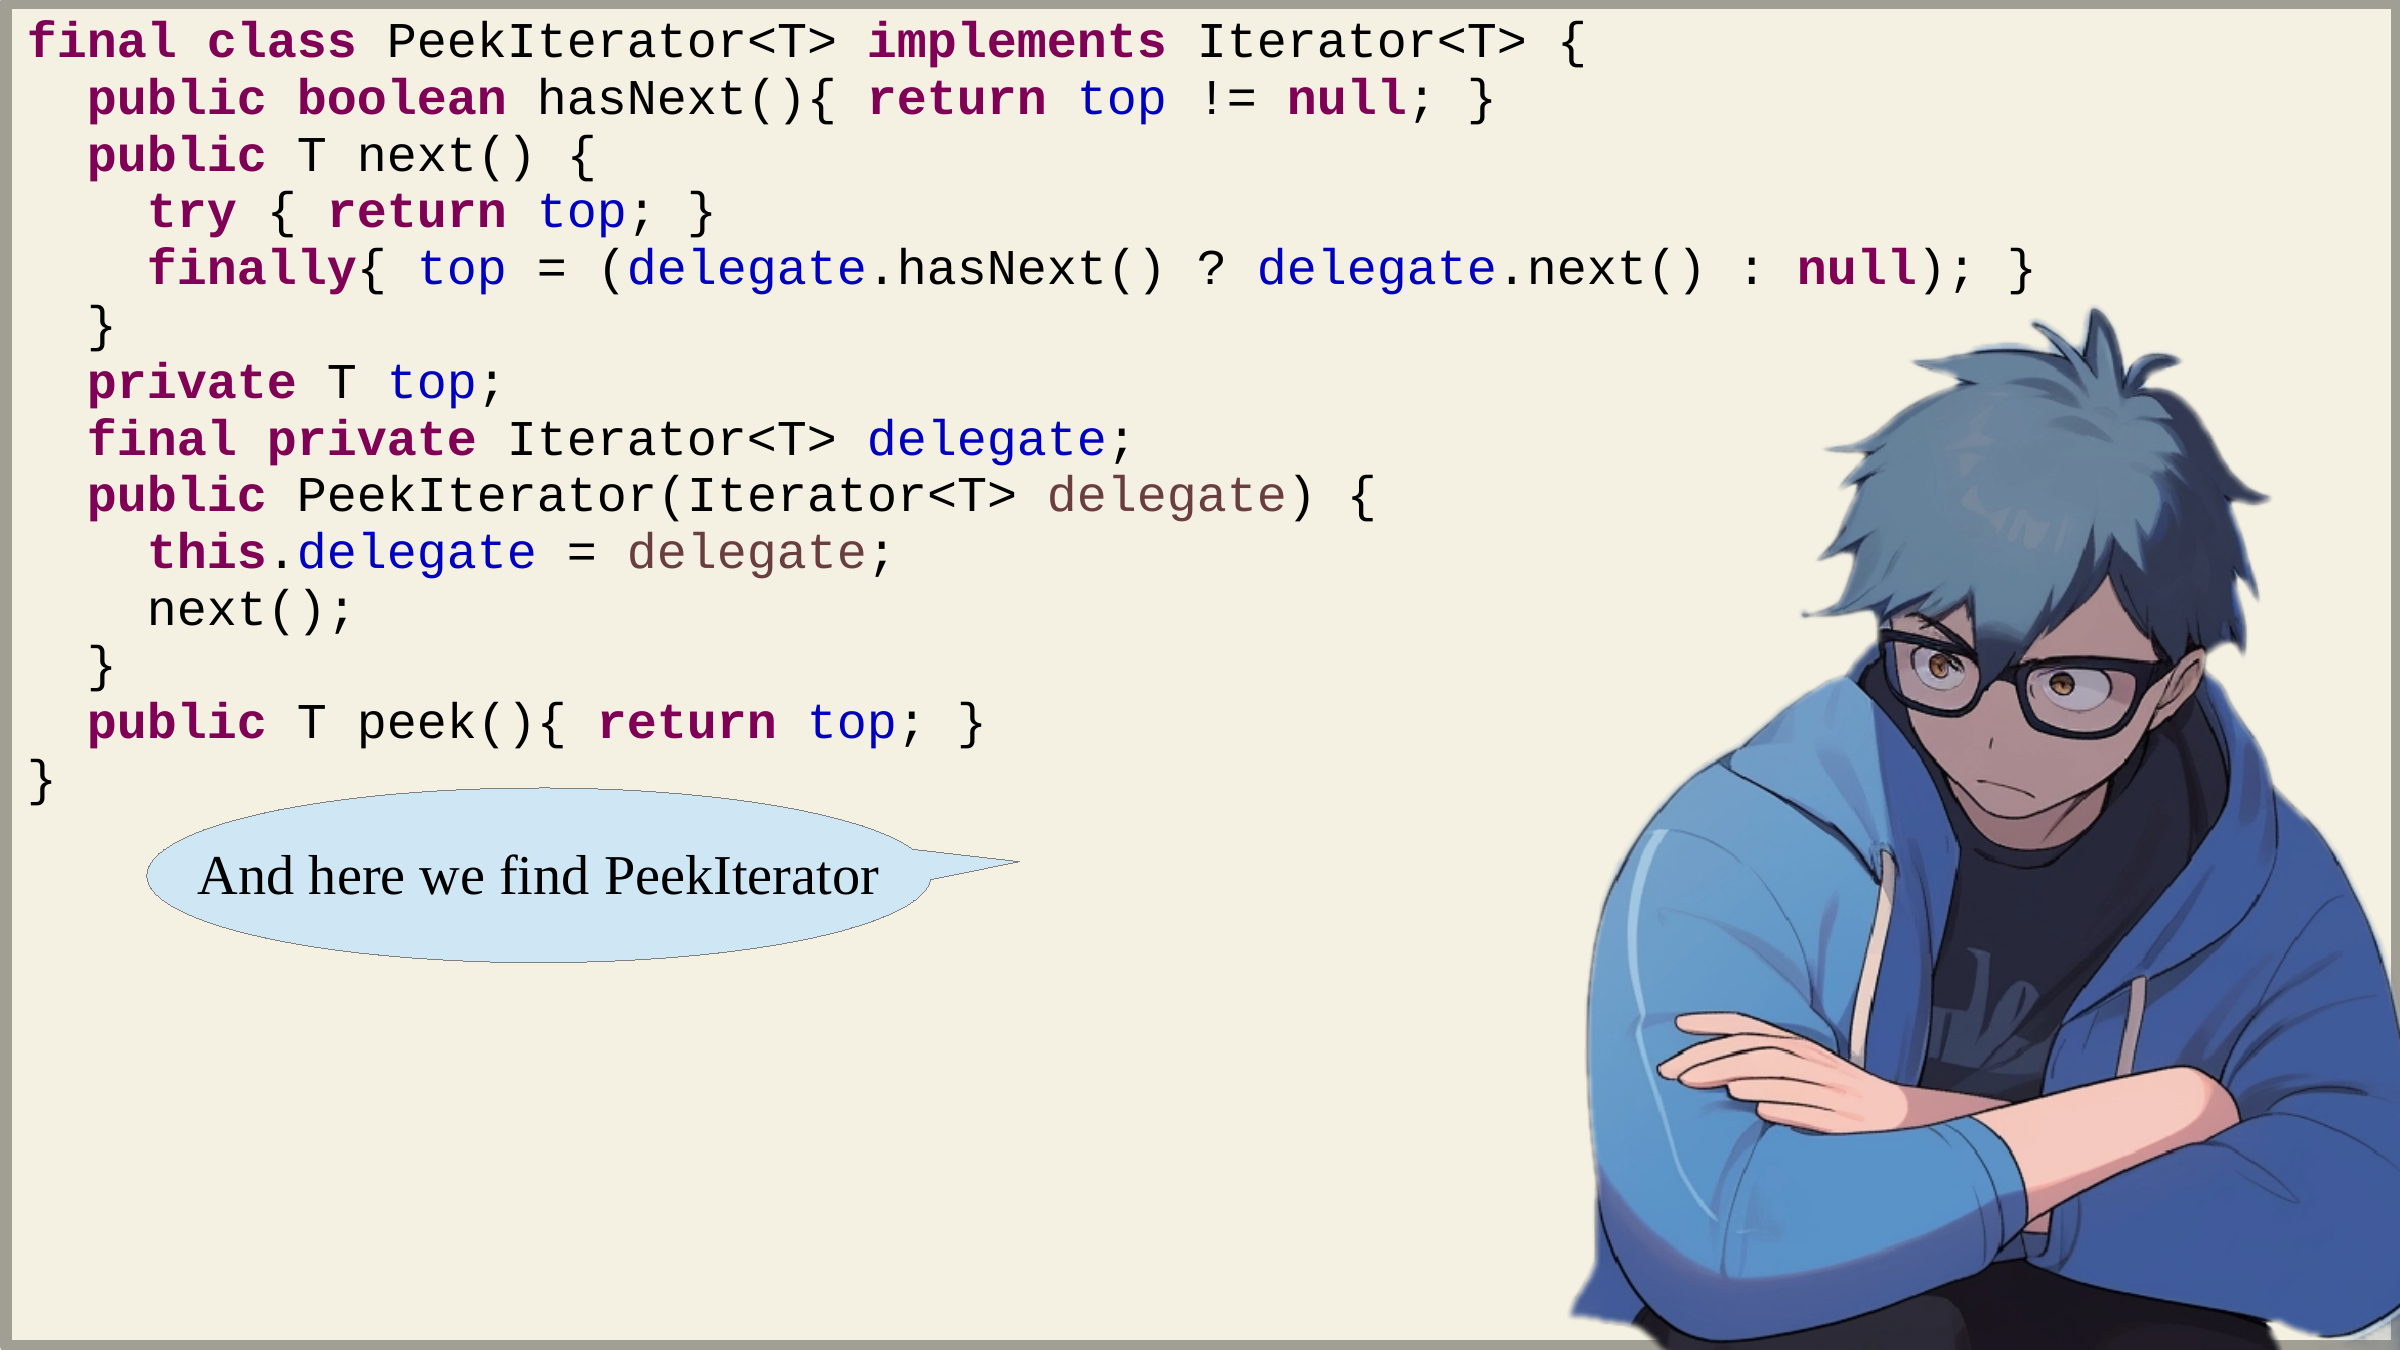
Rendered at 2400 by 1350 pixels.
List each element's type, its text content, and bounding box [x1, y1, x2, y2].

text_box And here we find PeekIterator [146, 787, 1020, 963]
picture [1269, 271, 2400, 1350]
text_box final class PeekIterator<T> implements Iterator<T> { public boolean hasNext(){ return top != null; } public T next() { try { return top; } finally{ top = (delegate.hasNext() ? delegate.next() : null); } } private T top; final private Iterator<T> delegate; public PeekIterator(Iterator<T> delegate) { this.delegate = delegate; next(); } public T peek(){ return top; } } [5, 2, 2398, 1346]
